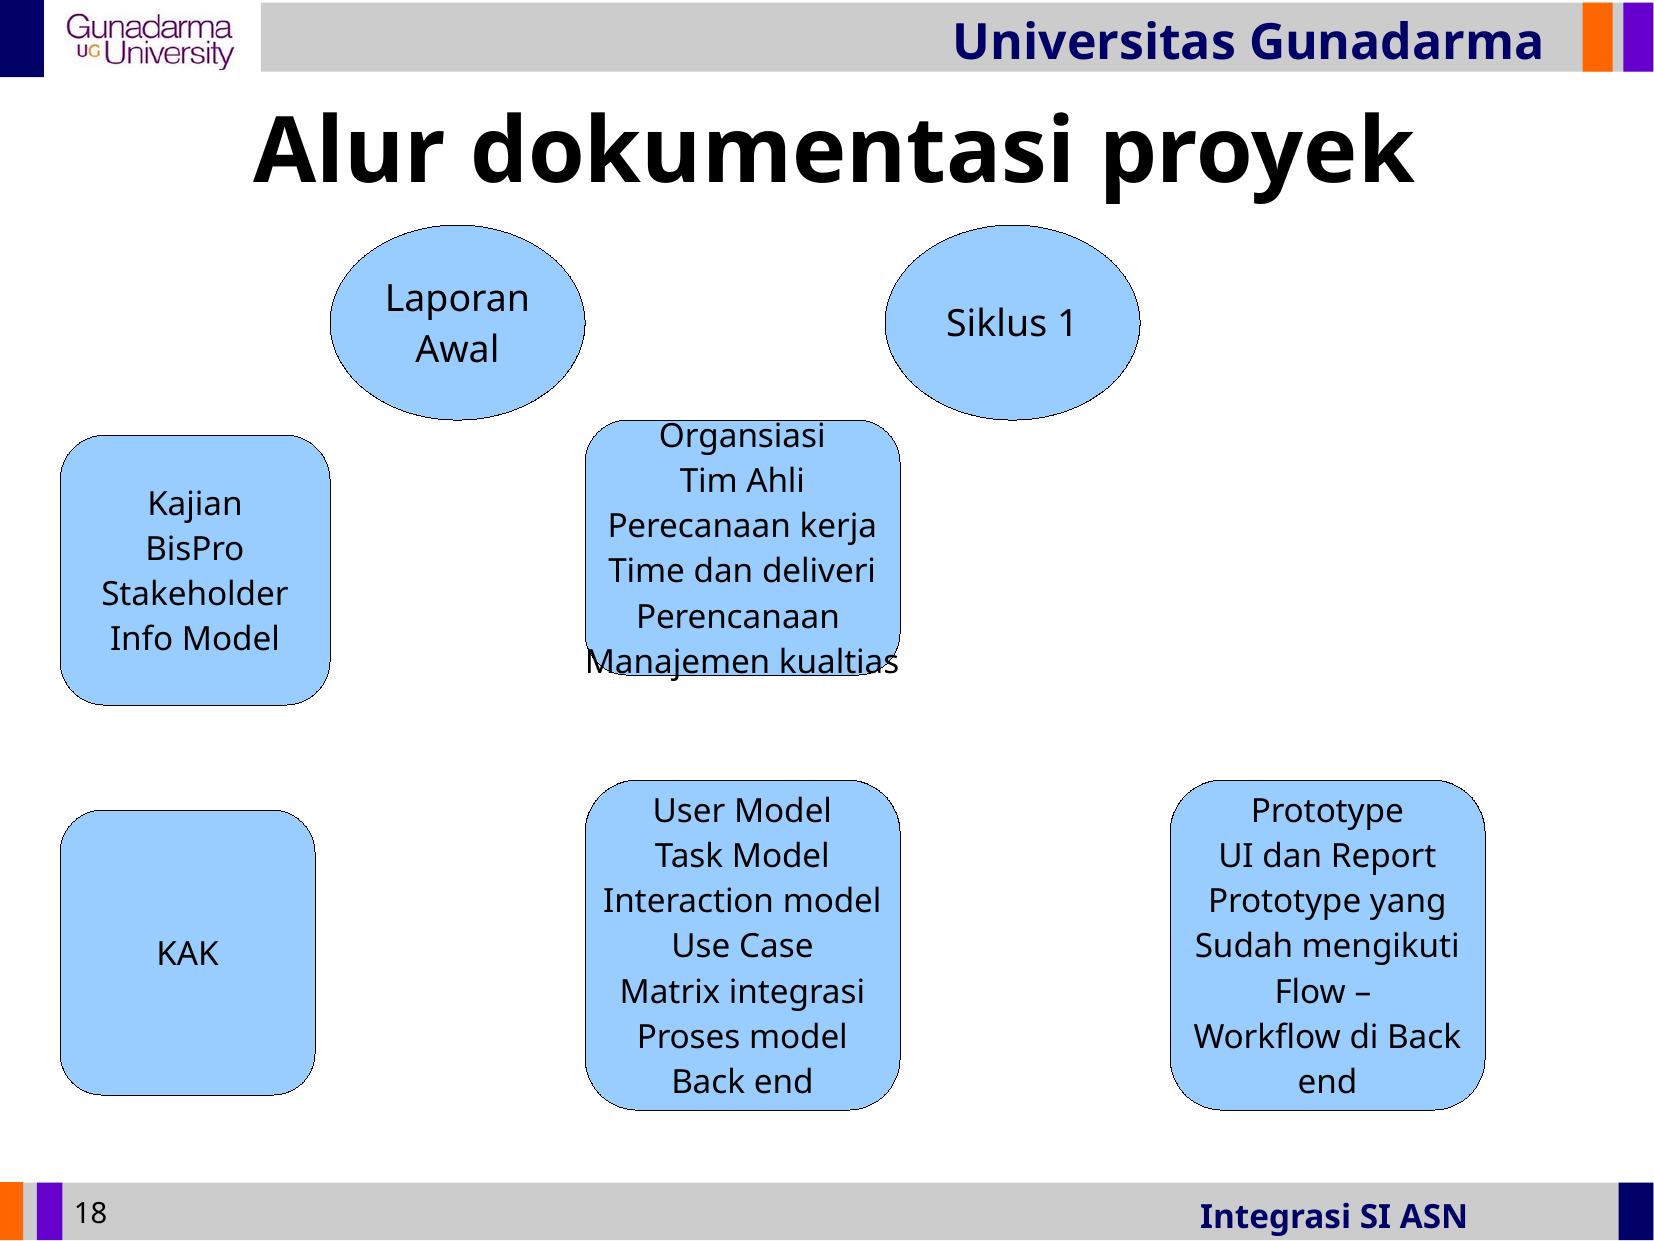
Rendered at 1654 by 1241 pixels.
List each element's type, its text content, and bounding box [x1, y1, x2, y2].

picture [65, 0, 235, 70]
text_box Prototype UI dan Report Prototype yang Sudah mengikuti Flow – Workflow di Back end [1170, 780, 1486, 1111]
text_box Siklus 1 [885, 225, 1141, 421]
text_box Organsiasi Tim Ahli Perecanaan kerja Time dan deliveri Perencanaan Manajemen kualtias [585, 420, 901, 676]
title Alur dokumentasi proyek [78, 84, 1591, 211]
text_box User Model Task Model Interaction model Use Case Matrix integrasi Proses model Back end [585, 780, 901, 1111]
text_box Laporan Awal [330, 225, 586, 421]
text_box Kajian BisPro Stakeholder Info Model [60, 435, 331, 706]
text_box KAK [60, 810, 316, 1096]
